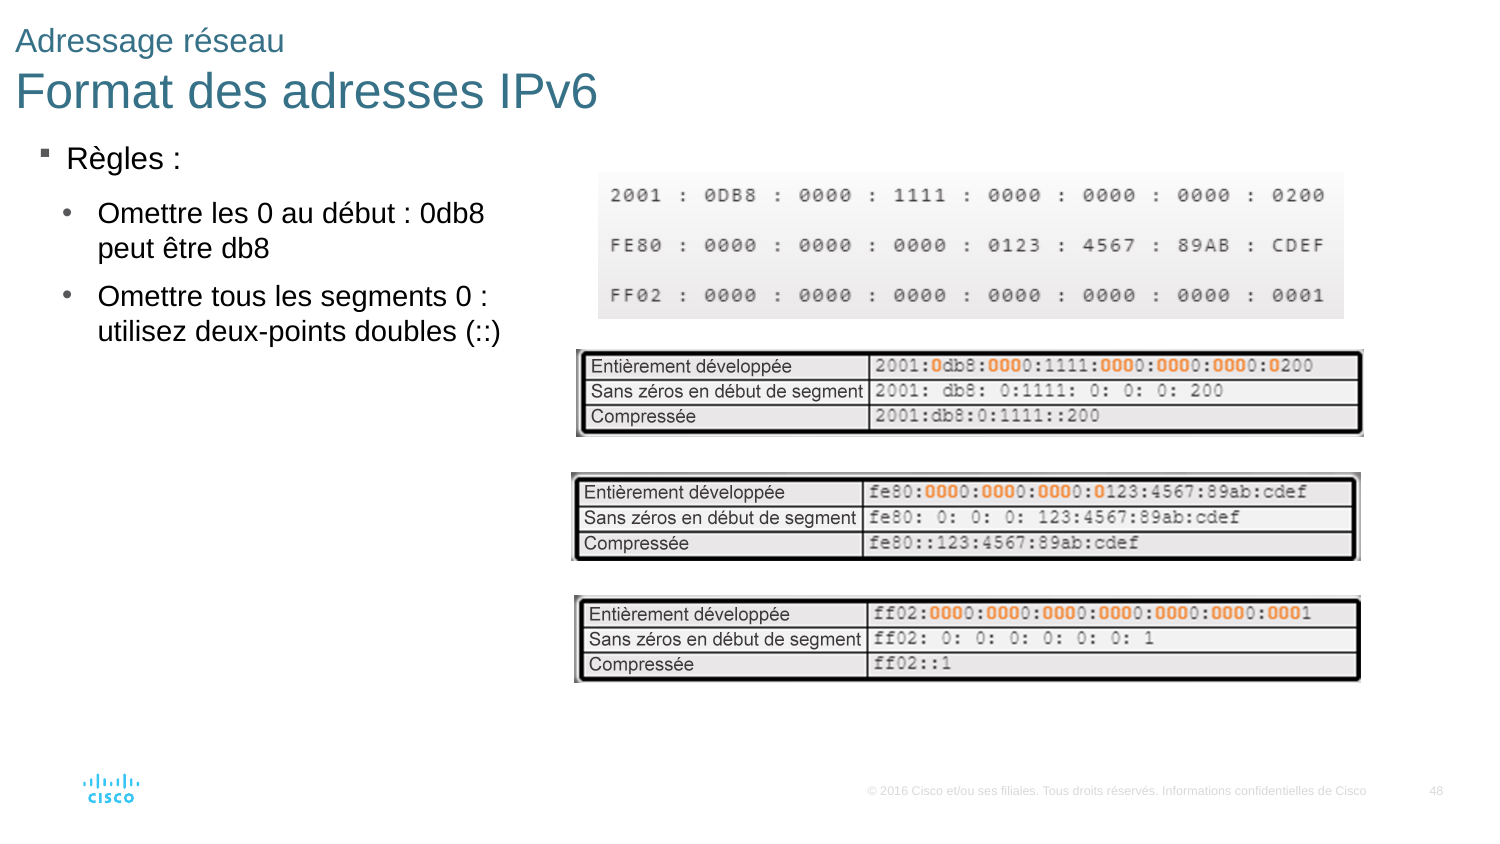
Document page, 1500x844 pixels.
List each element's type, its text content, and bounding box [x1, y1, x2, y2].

title Adressage réseau Format des adresses IPv6 [0, 6, 1500, 131]
picture [574, 595, 1361, 683]
list Règles : Omettre les 0 au début : 0db8 peut être db8 Omettre tous les segments 0 : utilisez deux-points doubles (::) [23, 131, 537, 813]
picture [598, 172, 1344, 319]
picture [576, 349, 1364, 437]
picture [571, 472, 1361, 561]
